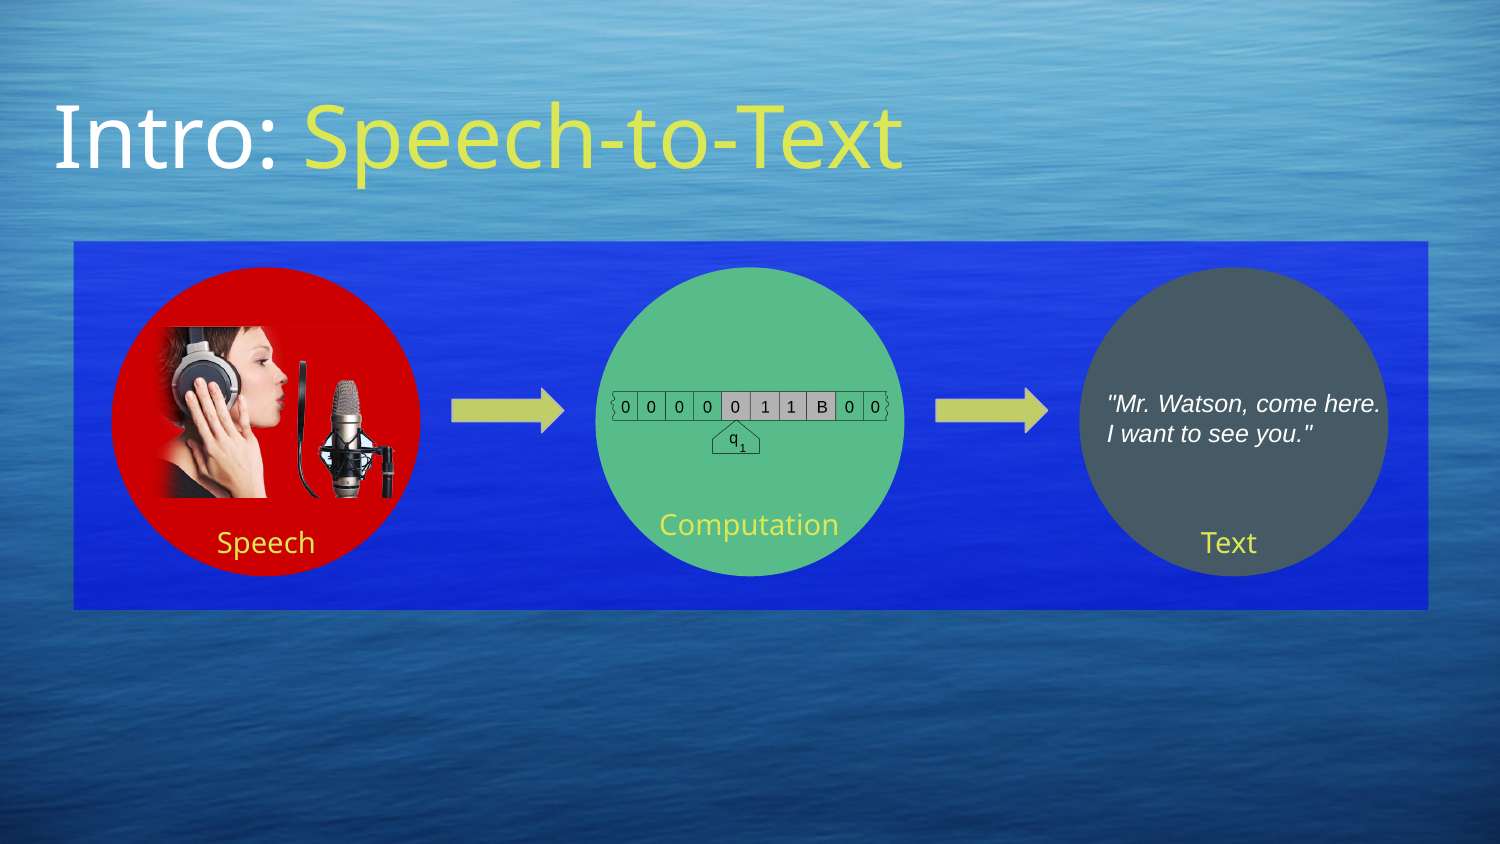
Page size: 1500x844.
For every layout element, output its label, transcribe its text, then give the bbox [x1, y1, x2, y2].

title Intro: Speech-to-Text [38, 64, 1437, 201]
text_box "Mr. Watson, come here. I want to see you." [1091, 372, 1401, 449]
picture [0, 0, 1500, 844]
text_box [73, 241, 1429, 610]
text_box Text [1145, 509, 1313, 585]
text_box Speech [168, 509, 364, 585]
text_box Computation [592, 491, 906, 567]
